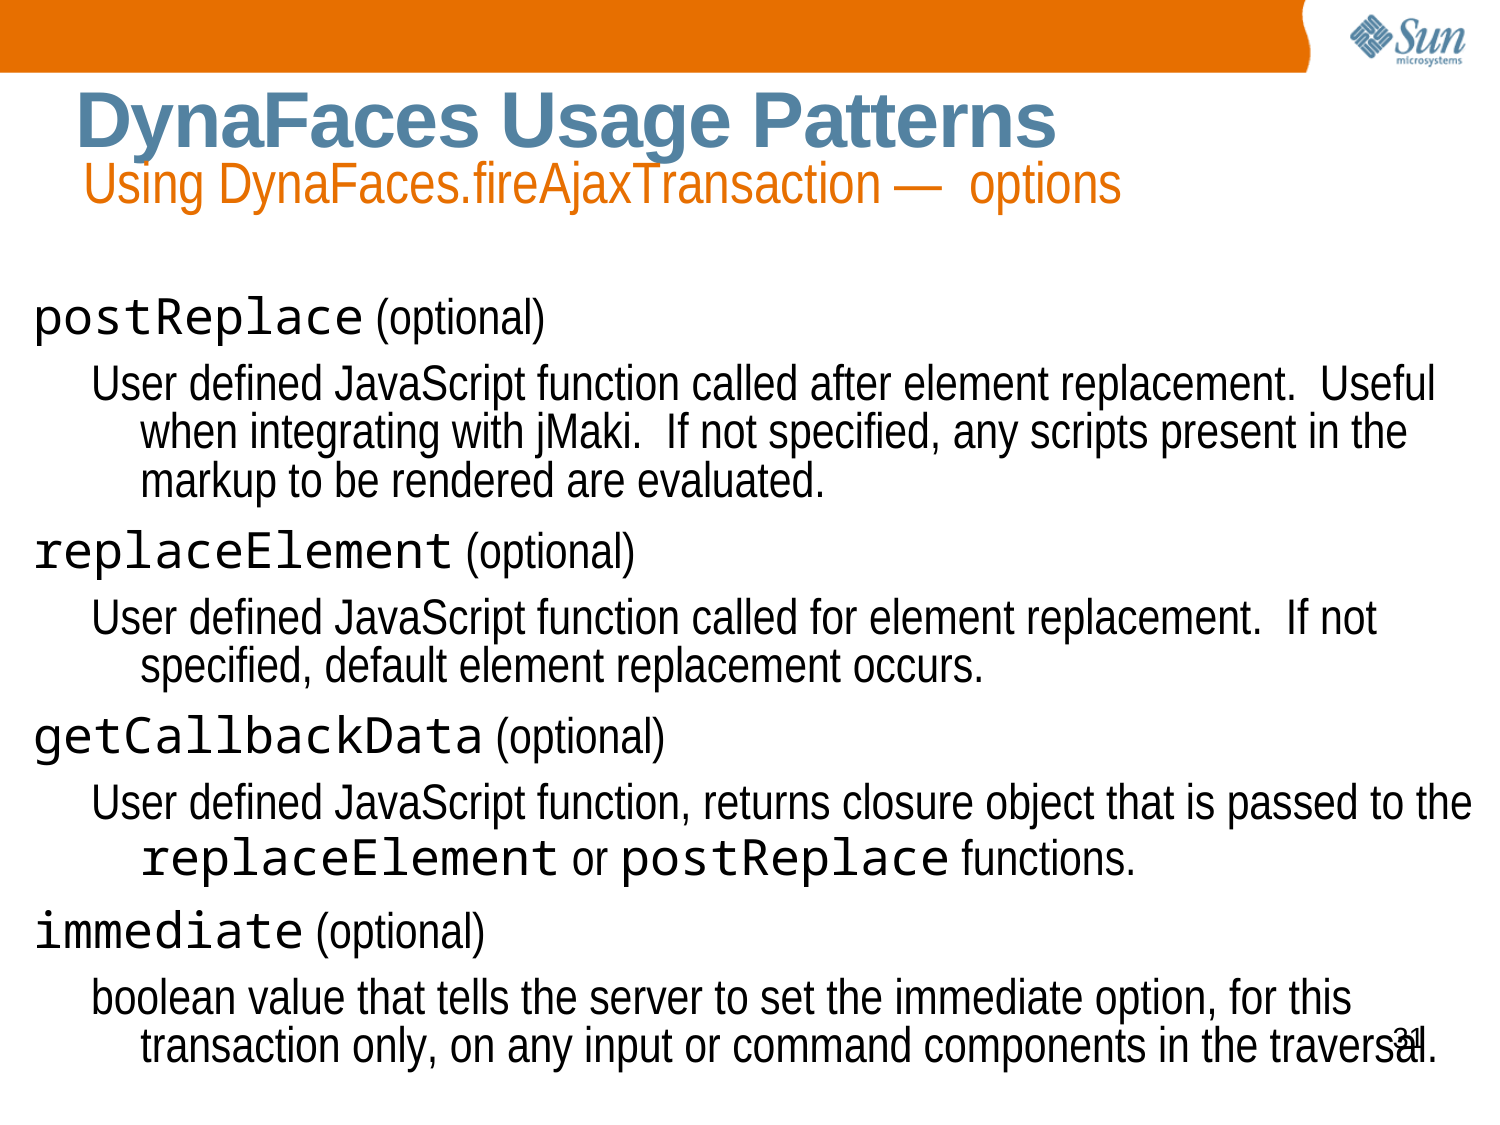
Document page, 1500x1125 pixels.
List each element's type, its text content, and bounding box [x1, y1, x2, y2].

text_box Using DynaFaces.fireAjaxTransaction — options [83, 157, 1351, 225]
title DynaFaces Usage Patterns [75, 83, 1437, 188]
picture [0, 0, 1500, 75]
text_box postReplace (optional) User defined JavaScript function called after element replacement. Useful when integrating with jMaki. If not specified, any scripts present in the markup to be rendered are evaluated. replaceElement (optional) User defined JavaScript function called for element replacement. If not specified, default element replacement occurs. getCallbackData (optional) User defined JavaScript function, returns closure object that is passed to the replaceElement or postReplace functions. immediate (optional) boolean value that tells the server to set the immediate option, for this transaction only, on any input or command components in the traversal. [14, 288, 1488, 1051]
